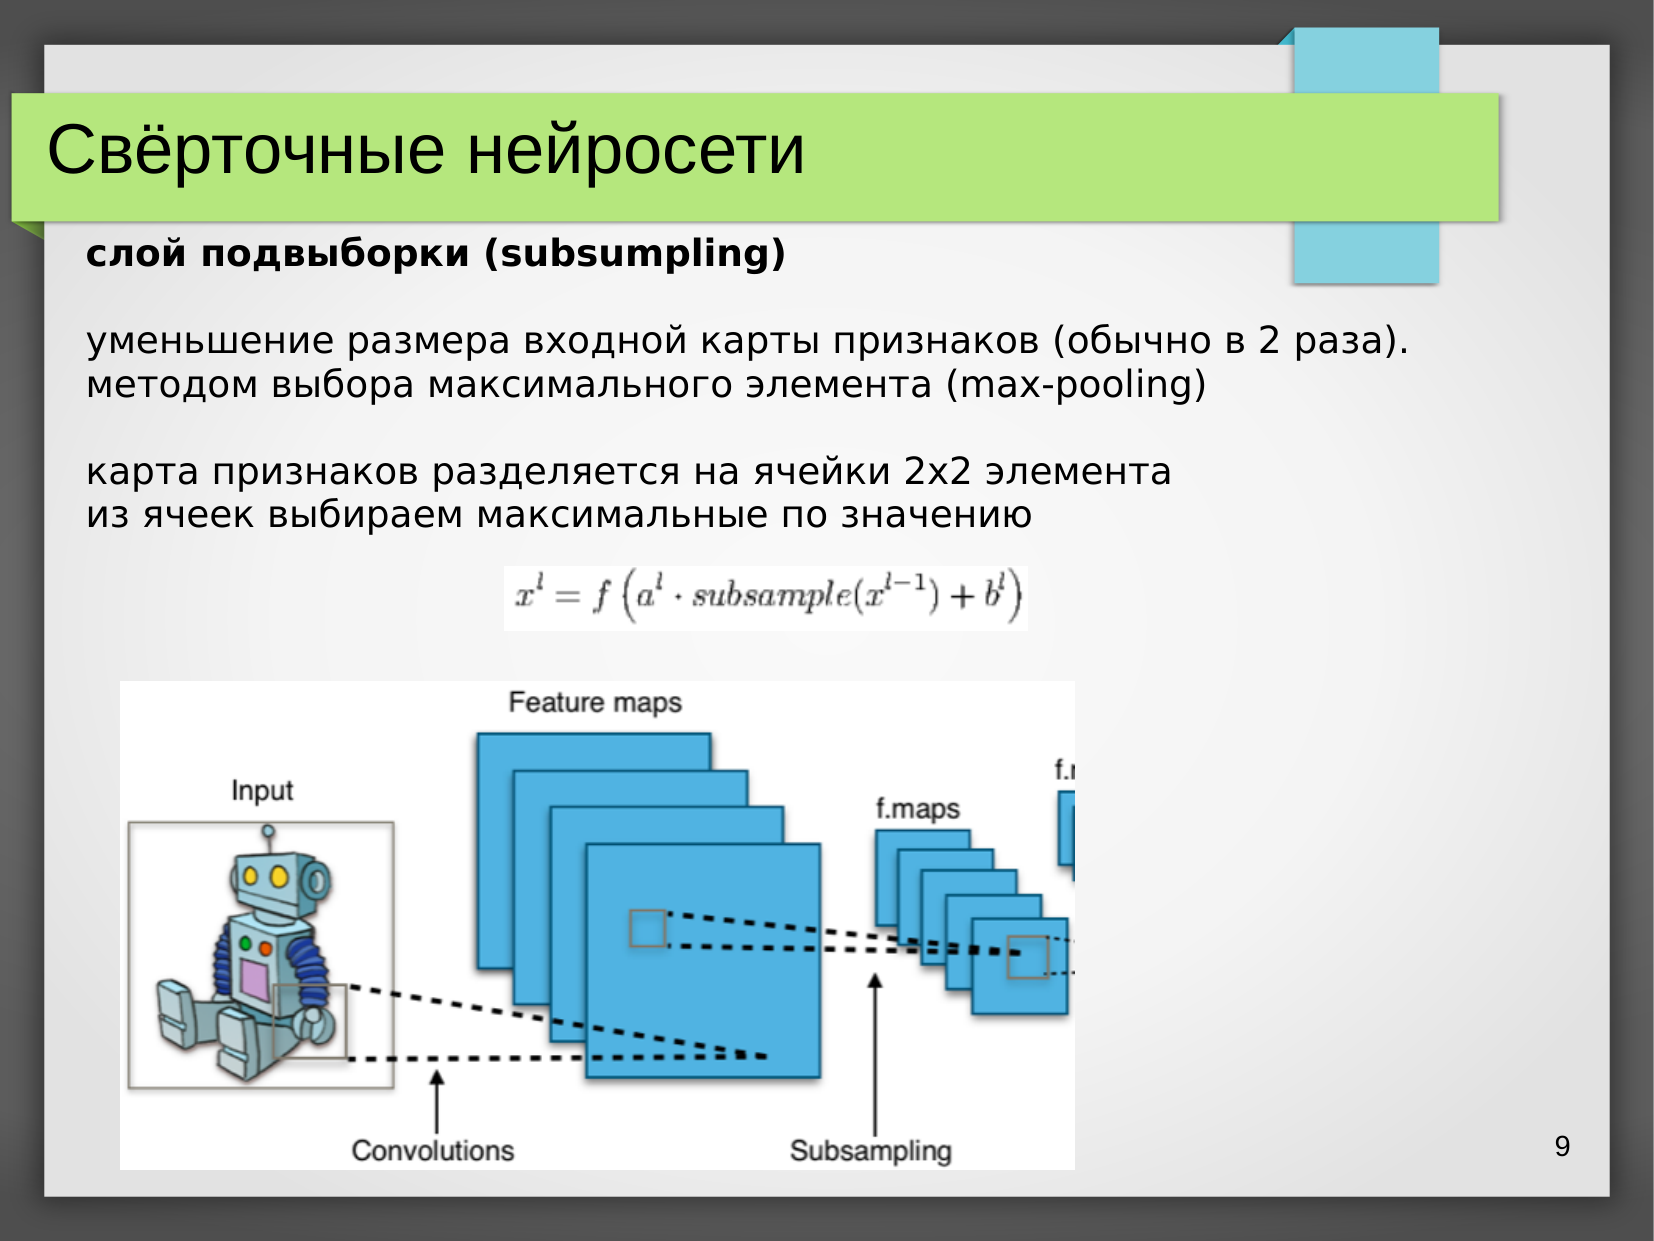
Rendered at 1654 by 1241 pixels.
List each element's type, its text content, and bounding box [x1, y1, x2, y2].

text_box слой подвыборки (subsumpling) уменьшение размера входной карты признаков (обычно в 2 раза). методом выбора максимального элемента (max-pooling) карта признаков разделяется на ячейки 2х2 элемента из ячеек выбираем максимальные по значению [70, 224, 1483, 556]
picture [0, 0, 1654, 1241]
title Свёрточные нейросети [46, 109, 1499, 190]
